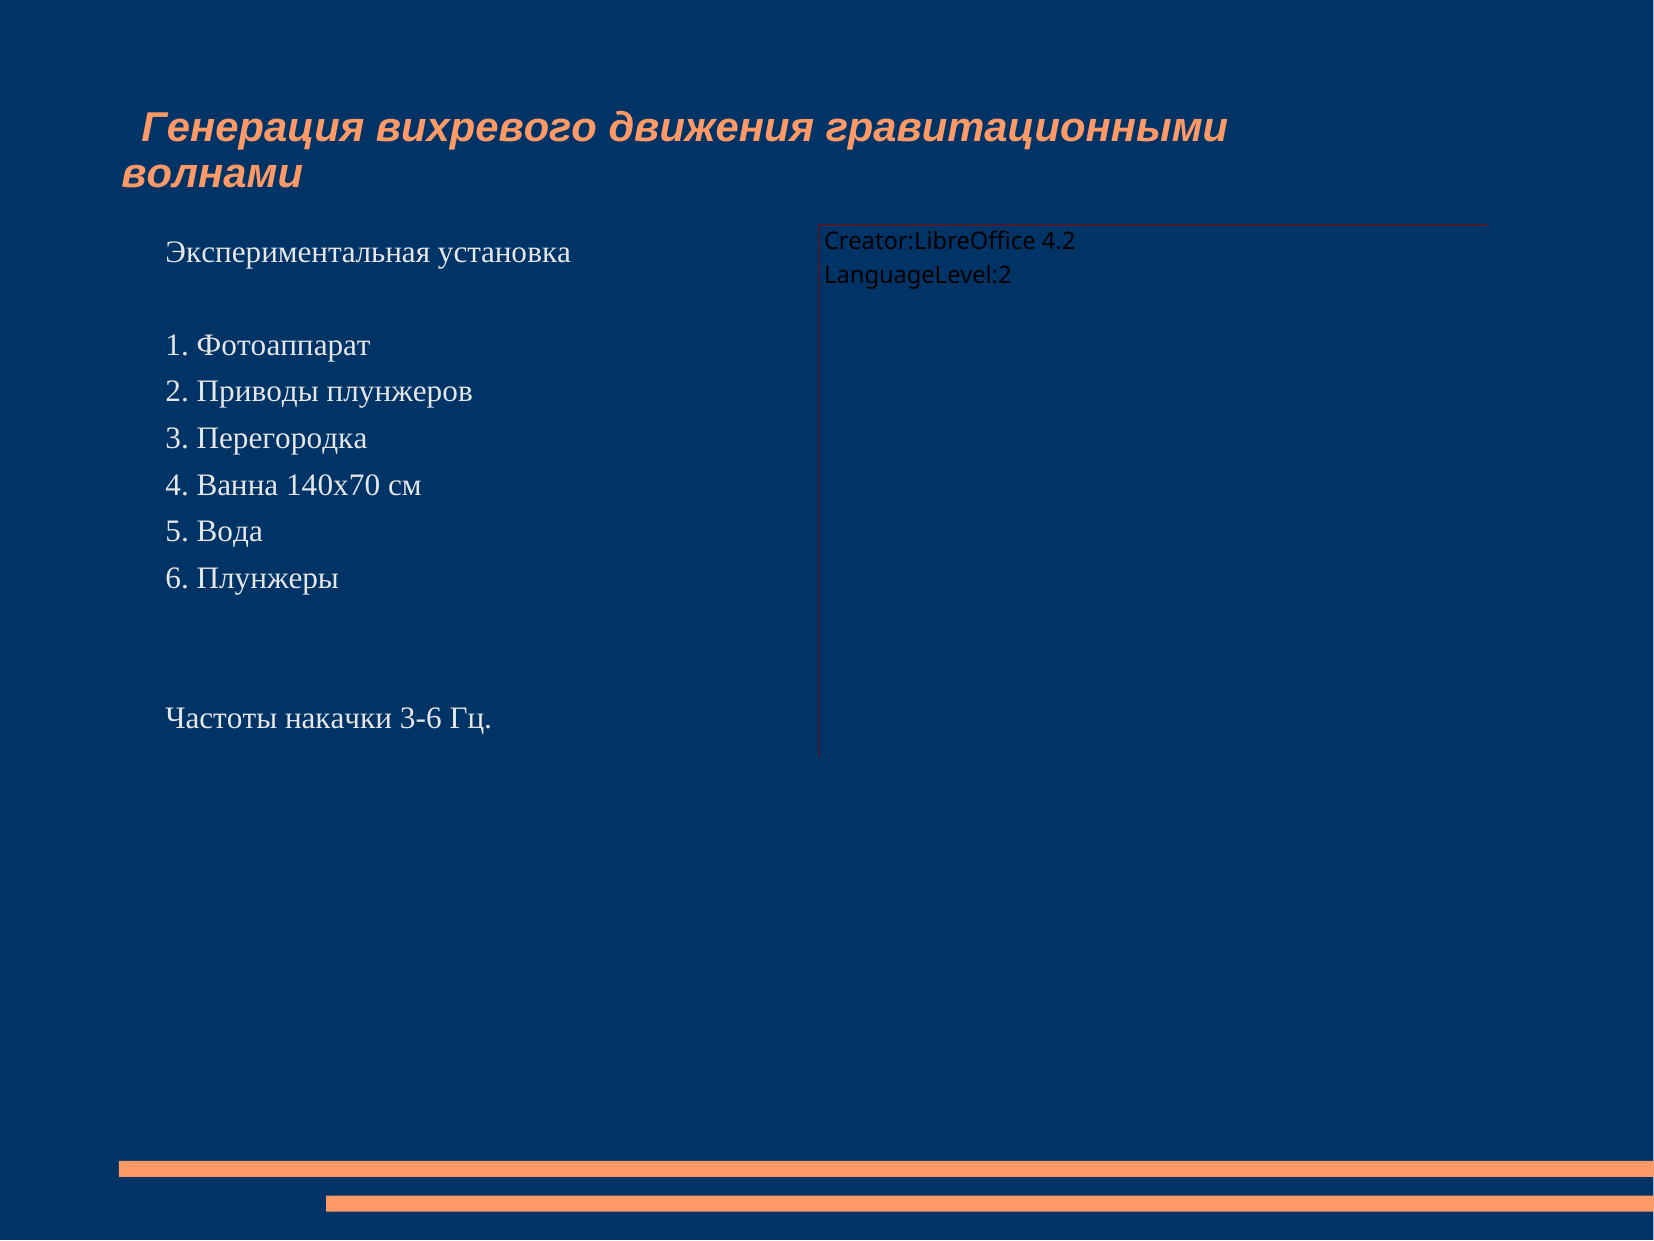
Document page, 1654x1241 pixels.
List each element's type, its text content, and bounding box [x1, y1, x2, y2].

list Экспериментальная установка 1. Фотоаппарат 2. Приводы плунжеров 3. Перегородка 4. Ванна 140х70 см 5. Вода 6. Плунжеры Частоты накачки 3-6 Гц. [94, 234, 839, 1016]
picture [816, 222, 1489, 756]
title Генерация вихревого движения гравитационными волнами [121, 46, 1534, 254]
